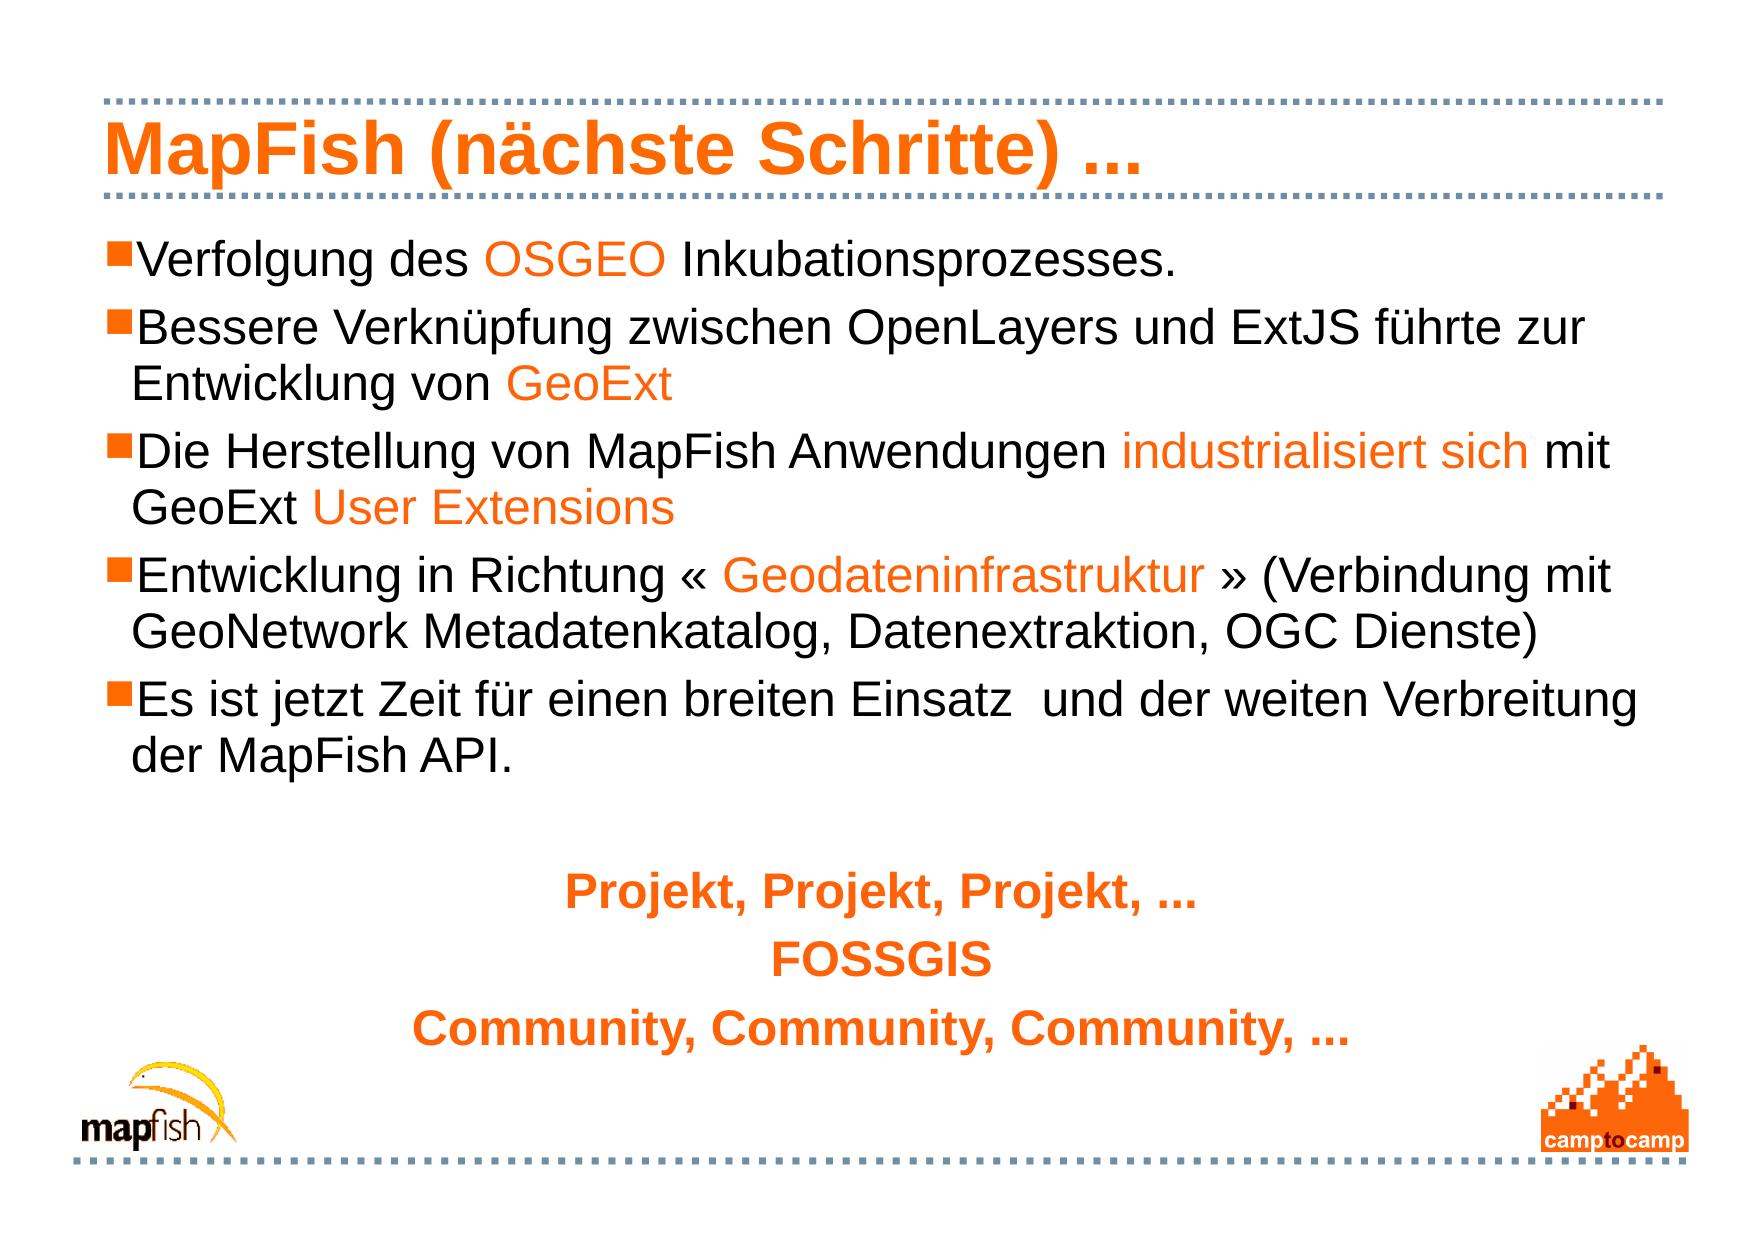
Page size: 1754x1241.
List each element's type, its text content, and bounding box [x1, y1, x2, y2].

picture [1541, 1045, 1689, 1152]
list Verfolgung des OSGEO Inkubationsprozesses. Bessere Verknüpfung zwischen OpenLayers und ExtJS führte zur Entwicklung von GeoExt Die Herstellung von MapFish Anwendungen industrialisiert sich mit GeoExt User Extensions Entwicklung in Richtung « Geodateninfrastruktur » (Verbindung mit GeoNetwork Metadatenkatalog, Datenextraktion, OGC Dienste) Es ist jetzt Zeit für einen breiten Einsatz und der weiten Verbreitung der MapFish API. Projekt, Projekt, Projekt, ... FOSSGIS Community, Community, Community, ... [103, 231, 1660, 1056]
picture [82, 1062, 237, 1151]
title MapFish (nächste Schritte) ... [103, 97, 1660, 200]
